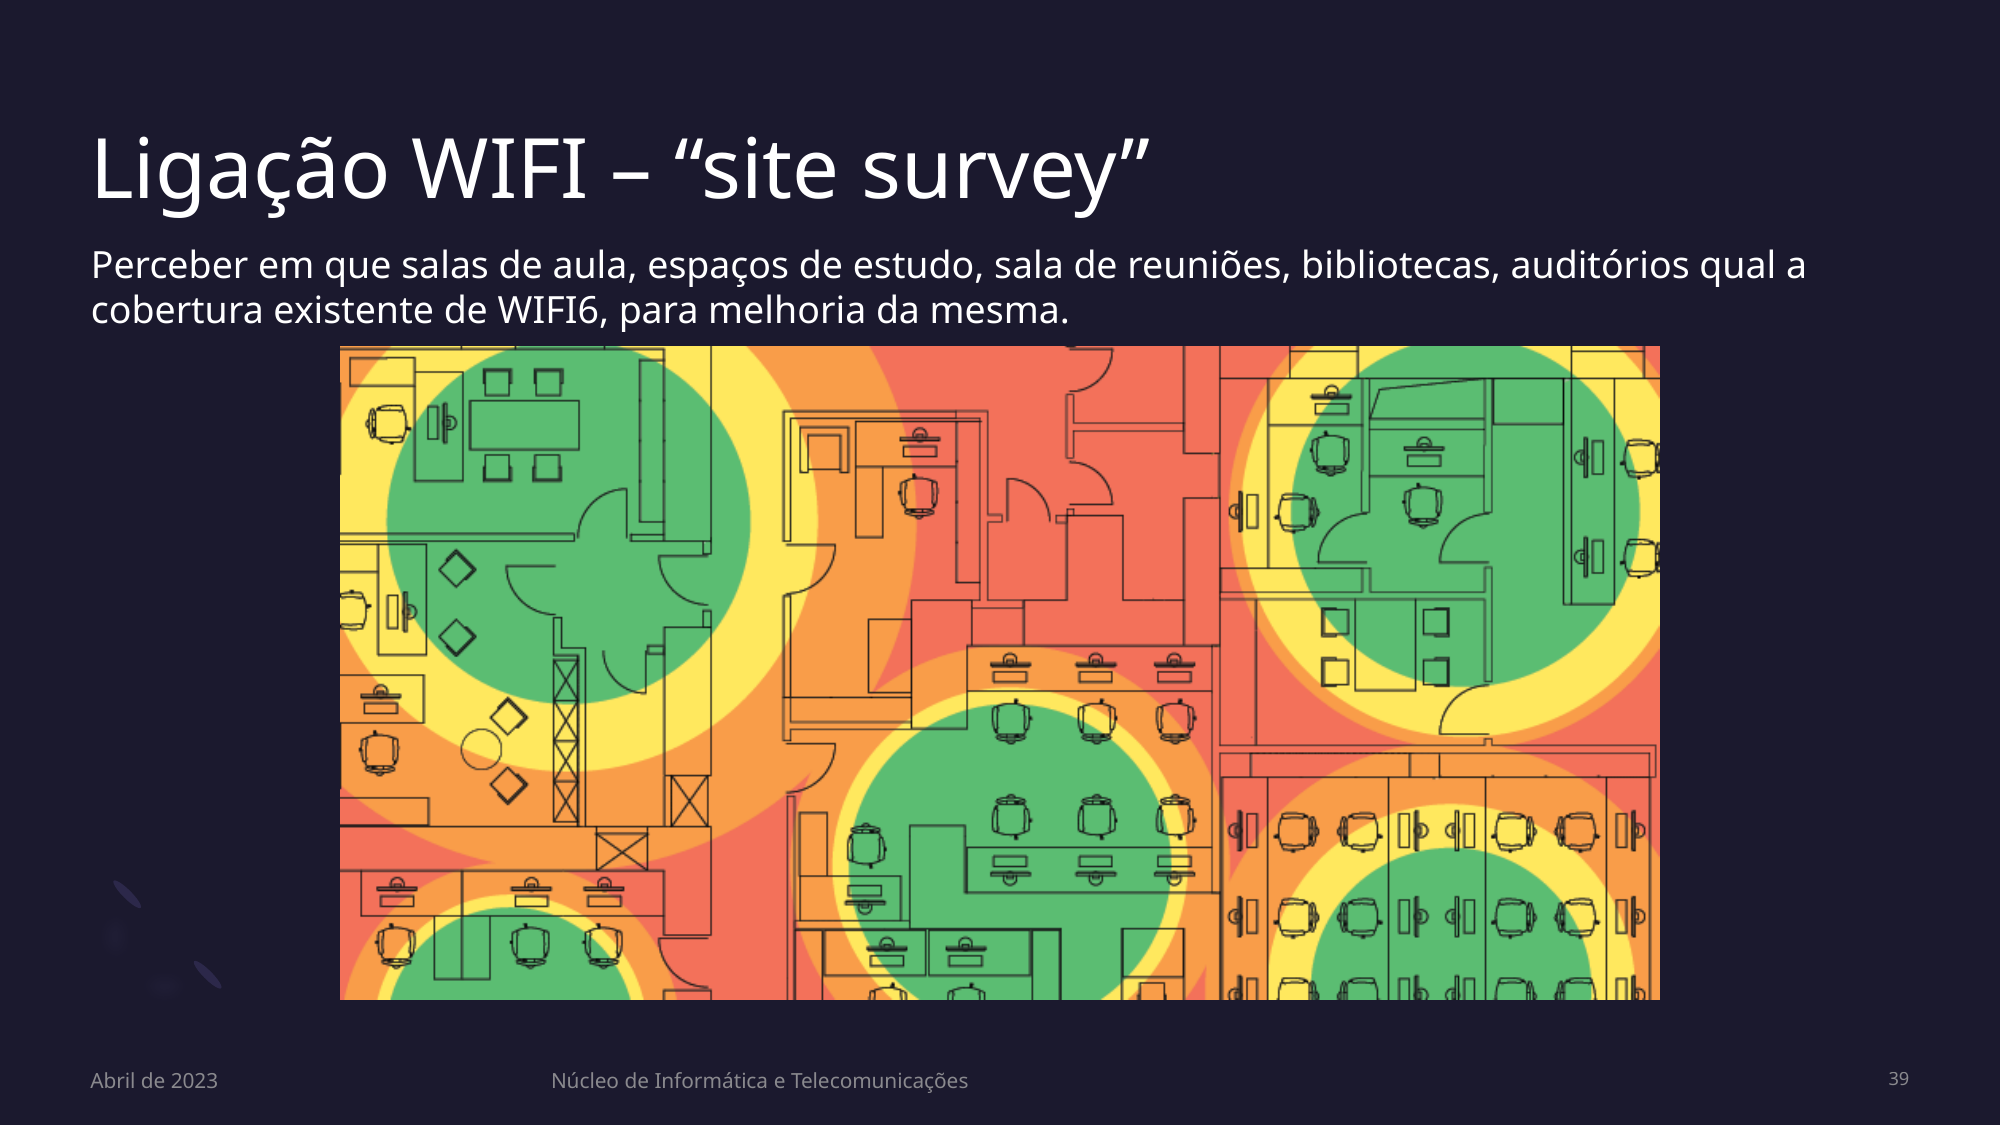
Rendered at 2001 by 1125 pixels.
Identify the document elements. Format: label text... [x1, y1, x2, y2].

title Ligação WIFI – “site survey” [90, 90, 1910, 217]
footer Núcleo de Informática e Telecomunicações [551, 1067, 1598, 1093]
picture [340, 346, 1660, 1000]
slide_number Abril de 2023 [90, 1067, 522, 1093]
slide_number <número> [1632, 1067, 1910, 1093]
text_box Perceber em que salas de aula, espaços de estudo, sala de reuniões, bibliotecas, auditórios qual a cobertura existente de WIFI6, para melhoria da mesma. [76, 233, 1896, 339]
